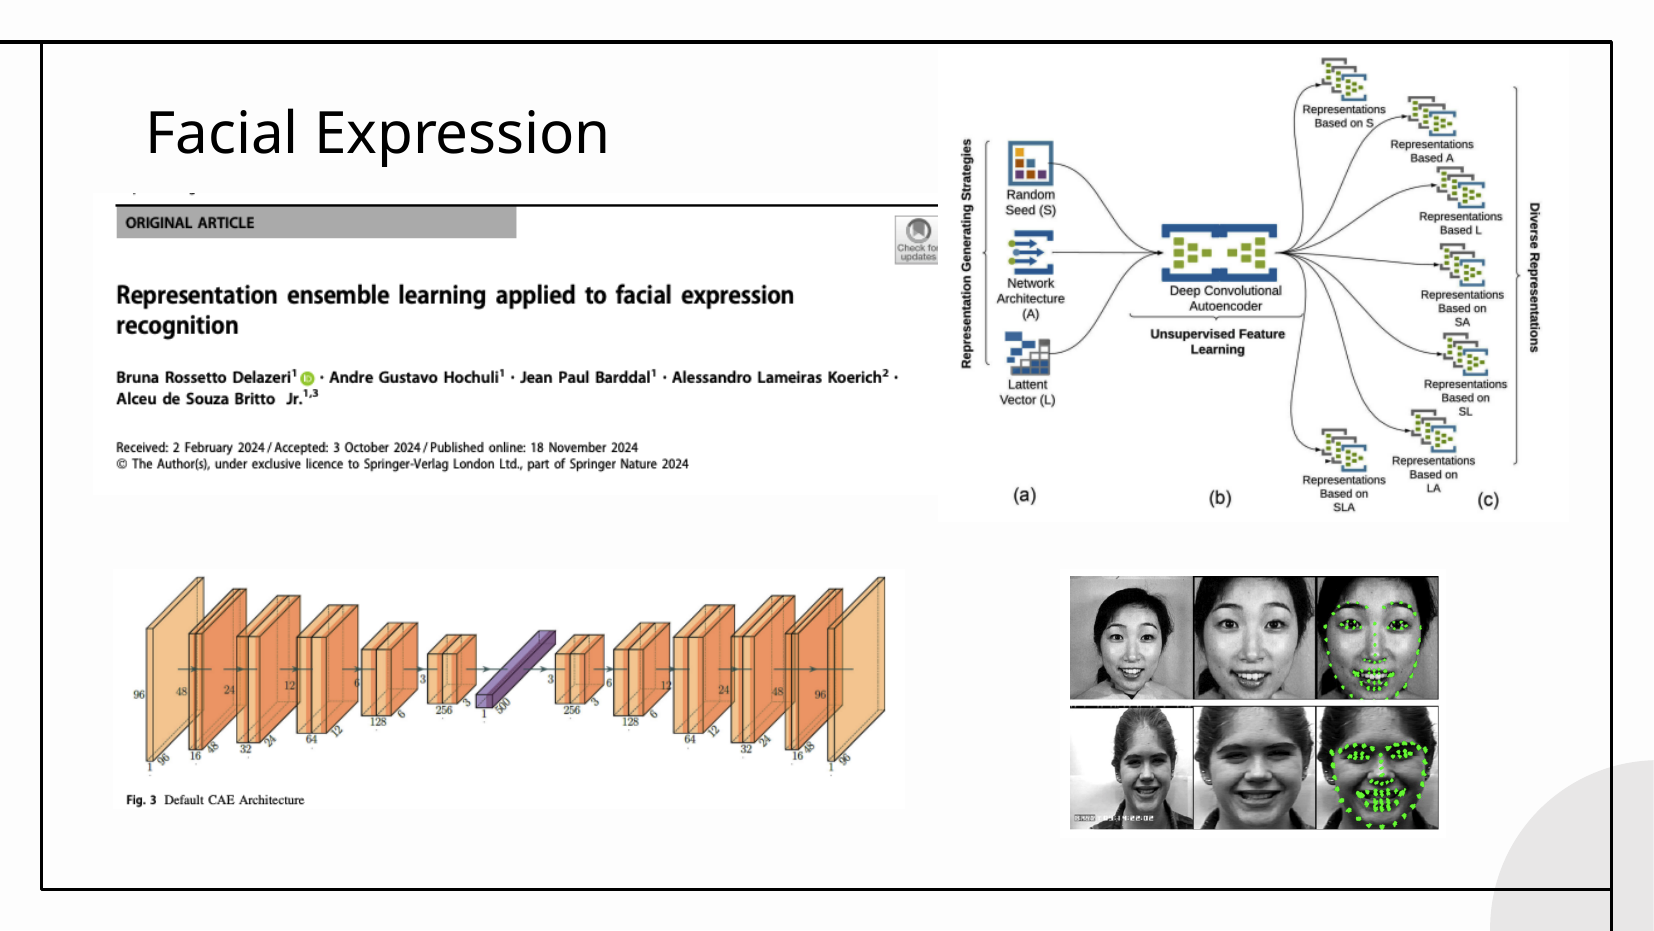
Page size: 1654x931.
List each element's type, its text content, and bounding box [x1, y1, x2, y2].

picture [1060, 569, 1446, 838]
picture [93, 48, 1569, 522]
title Facial Expression [130, 80, 938, 184]
picture [113, 569, 905, 809]
